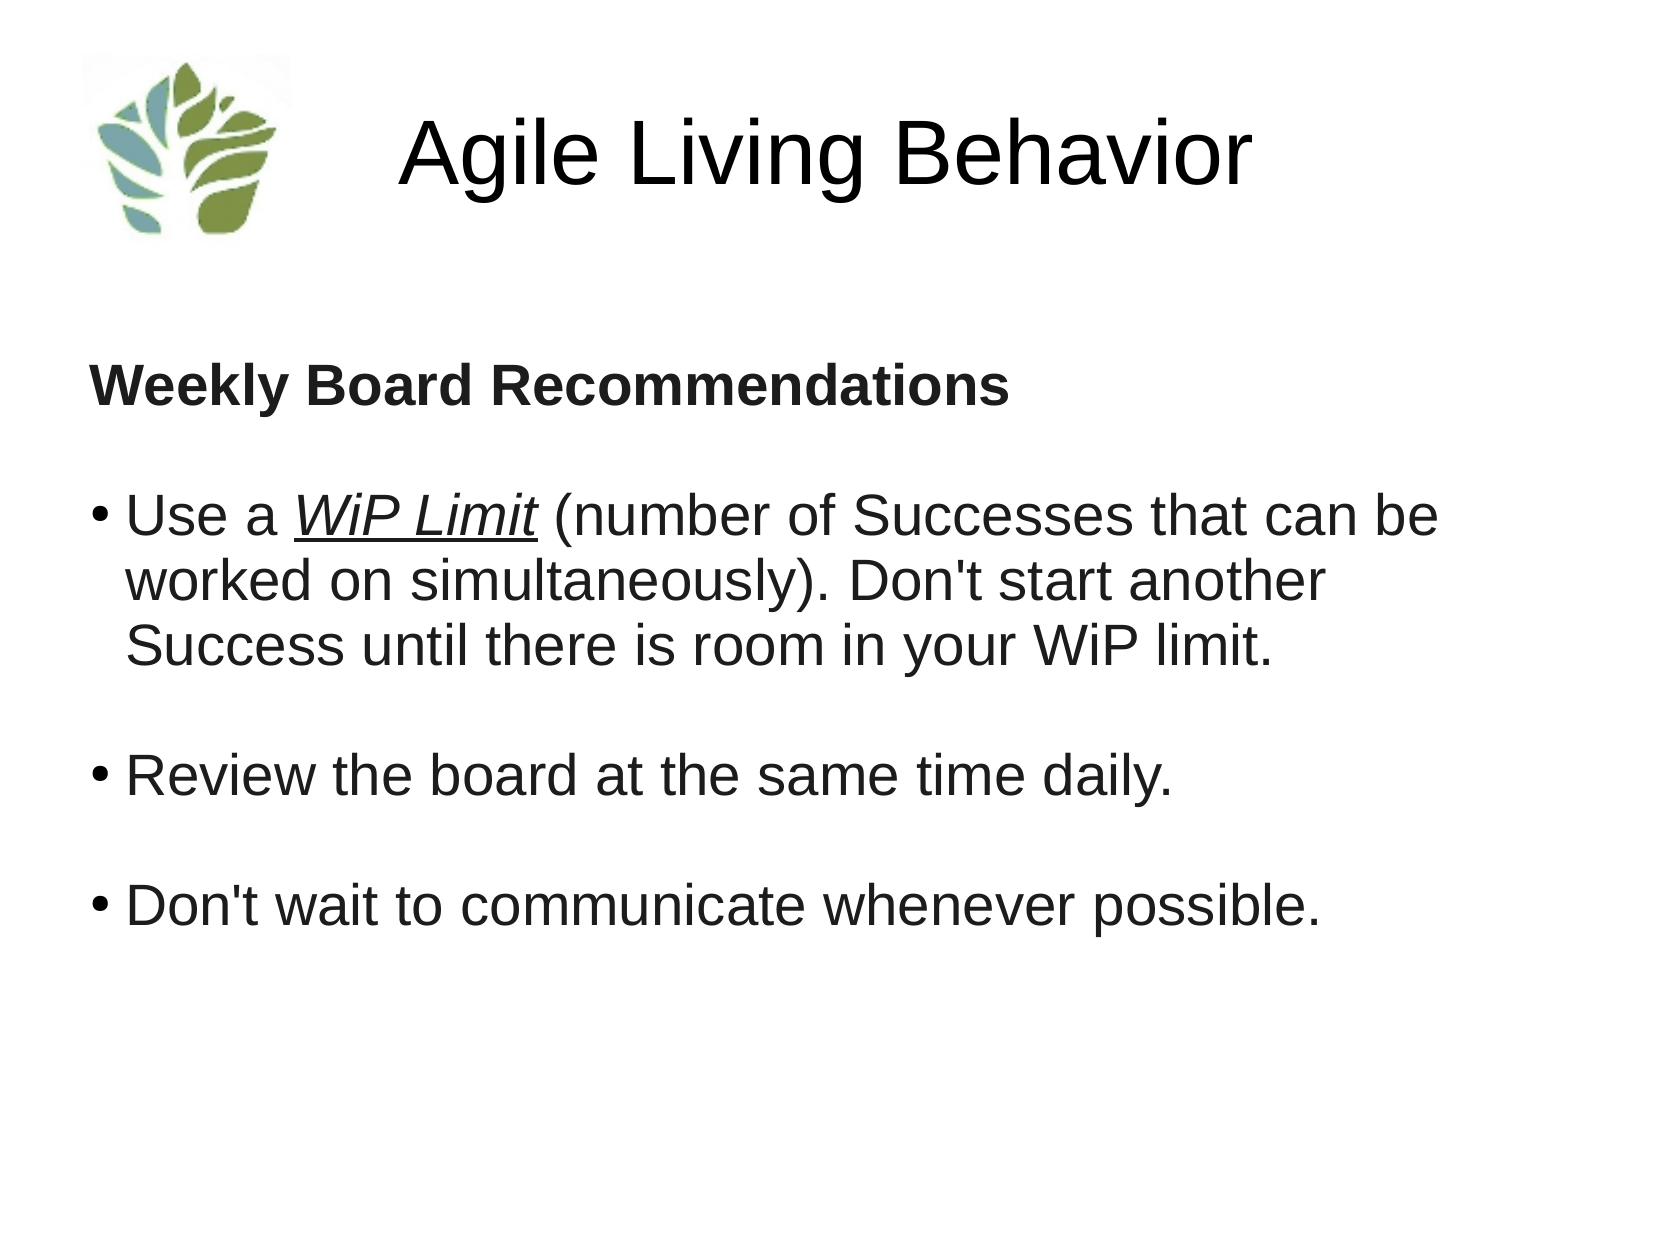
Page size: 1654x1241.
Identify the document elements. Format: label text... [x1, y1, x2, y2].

text_box Weekly Board Recommendations Use a WiP Limit (number of Successes that can be worked on simultaneously). Don't start another Success until there is room in your WiP limit. Review the board at the same time daily. Don't wait to communicate whenever possible. [75, 345, 1531, 945]
picture [82, 49, 291, 258]
title Agile Living Behavior [291, 49, 1571, 257]
